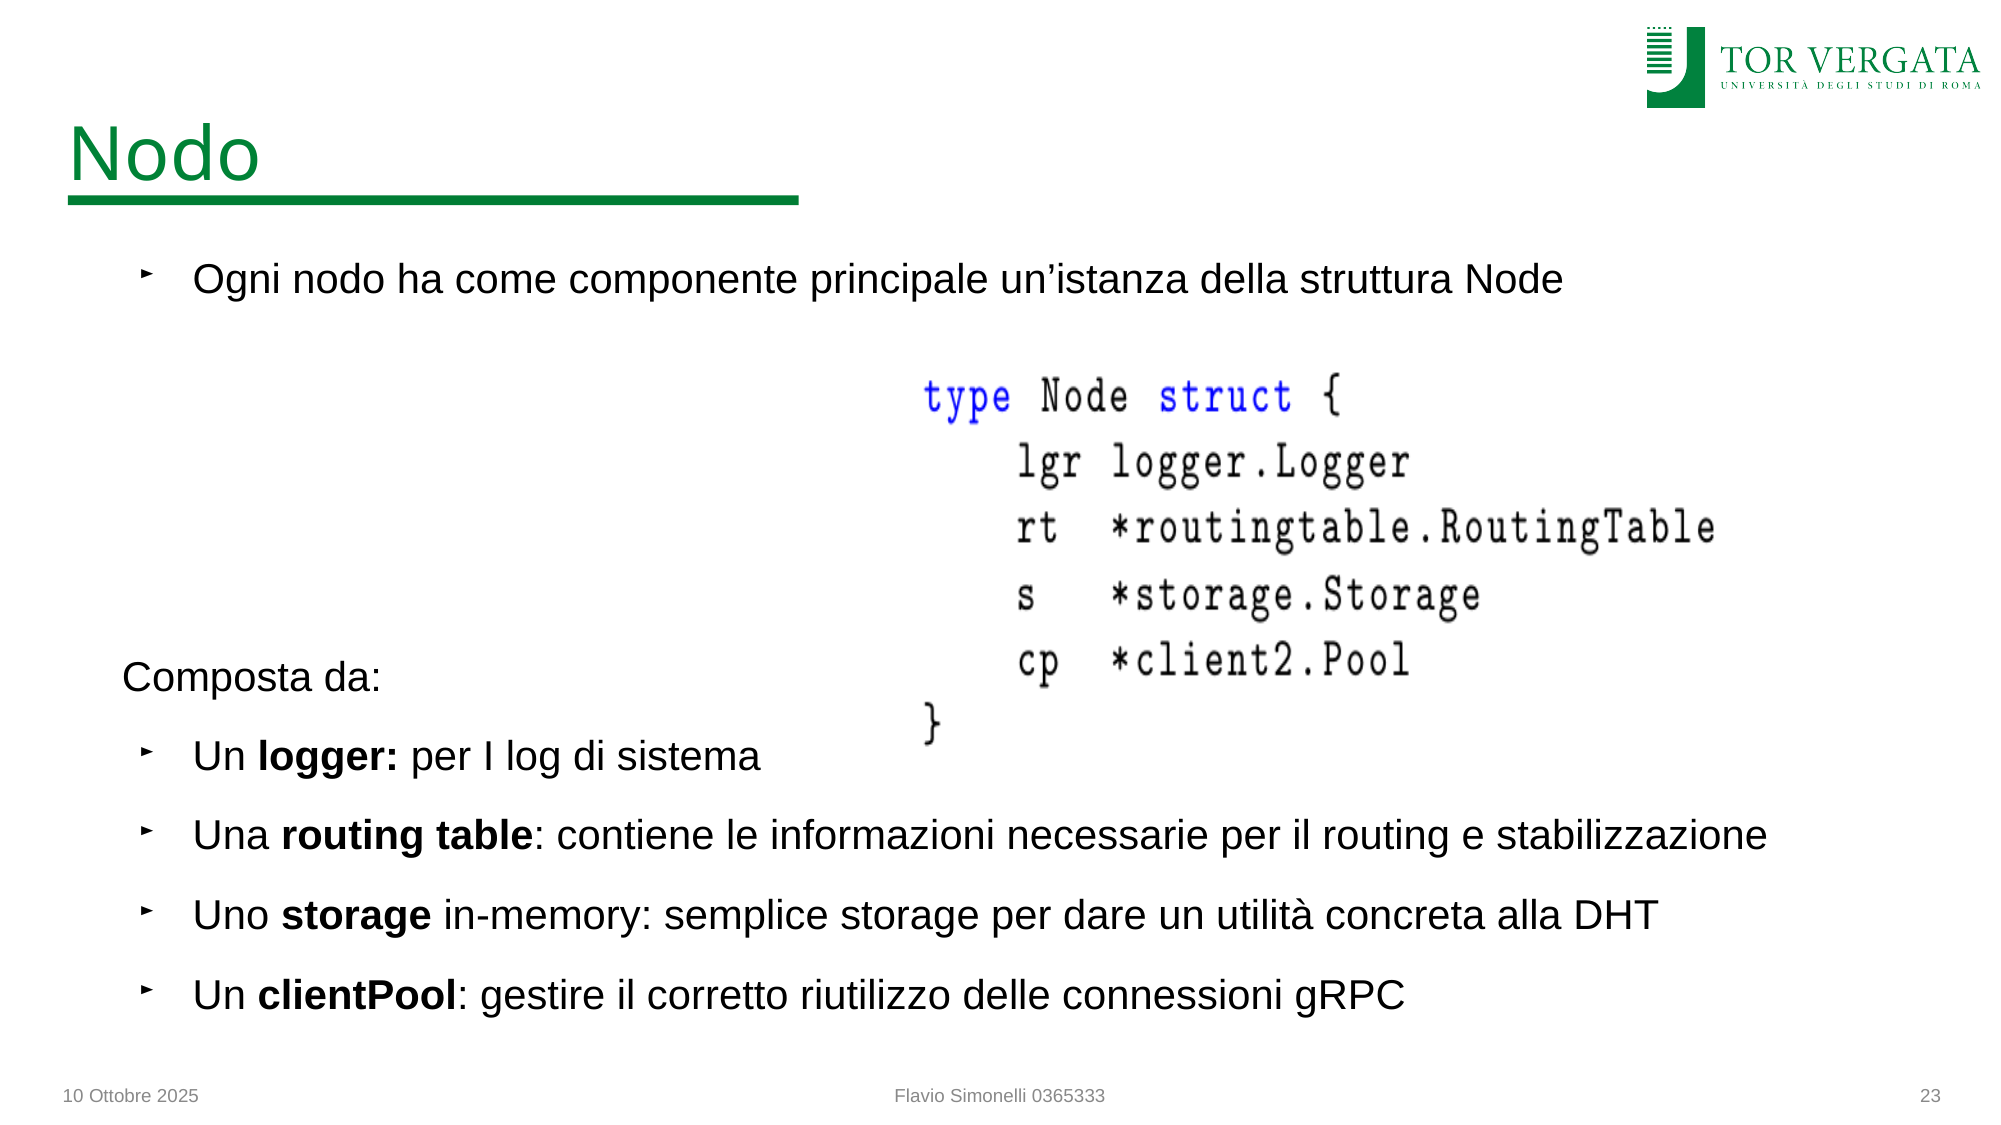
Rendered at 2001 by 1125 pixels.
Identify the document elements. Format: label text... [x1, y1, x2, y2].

picture [915, 354, 1743, 768]
picture [1647, 27, 1981, 51]
slide_number 10 Ottobre 2025 [47, 1065, 498, 1125]
footer Flavio Simonelli 0365333 [662, 1065, 1338, 1125]
list Ogni nodo ha come componente principale un’istanza della struttura Node Composta da: Un logger: per I log di sistema Una routing table: contiene le informazioni necessarie per il routing e stabilizzazione Uno storage in-memory: semplice storage per dare un utilità concreta alla DHT Un clientPool: gestire il corretto riutilizzo delle connessioni gRPC [106, 244, 1981, 1063]
title Nodo [52, 51, 1981, 204]
